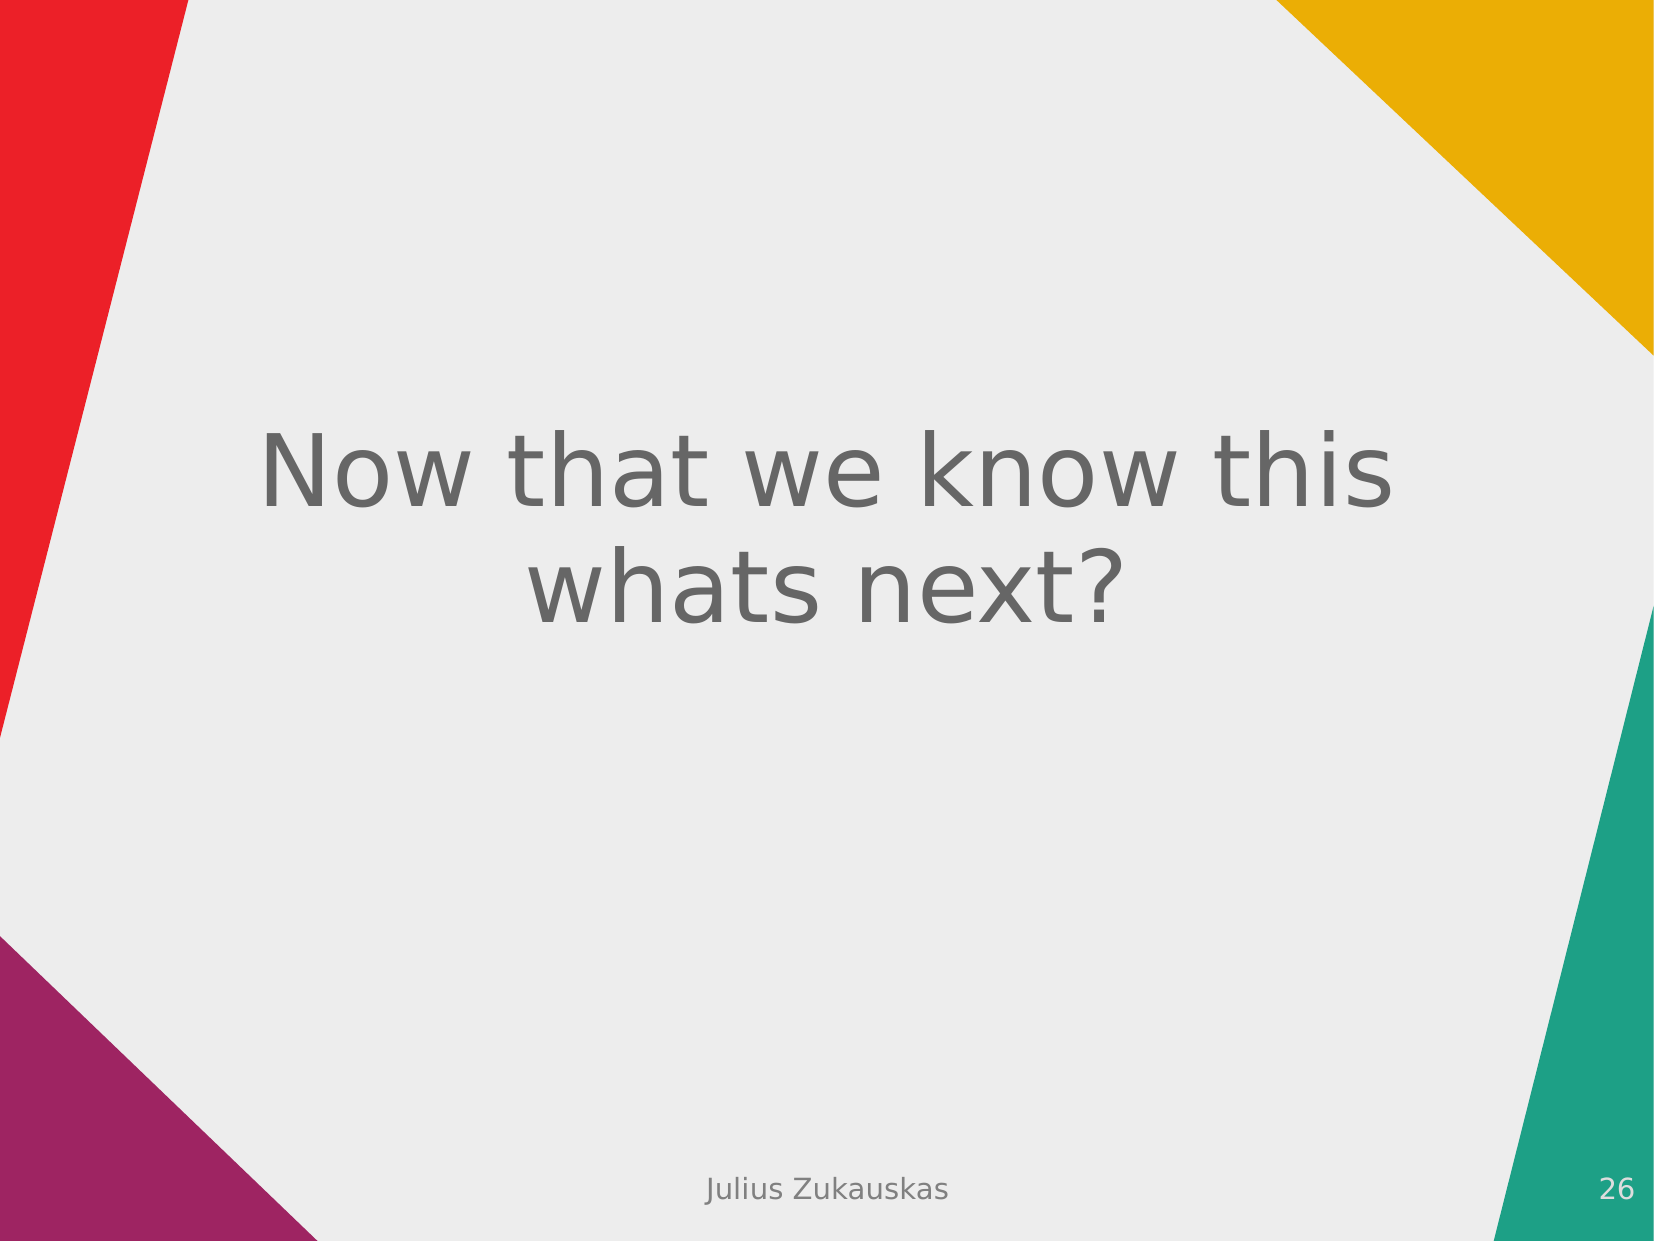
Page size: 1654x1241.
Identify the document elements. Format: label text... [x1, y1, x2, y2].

subtitle Now that we know this whats next? [114, 73, 1539, 986]
